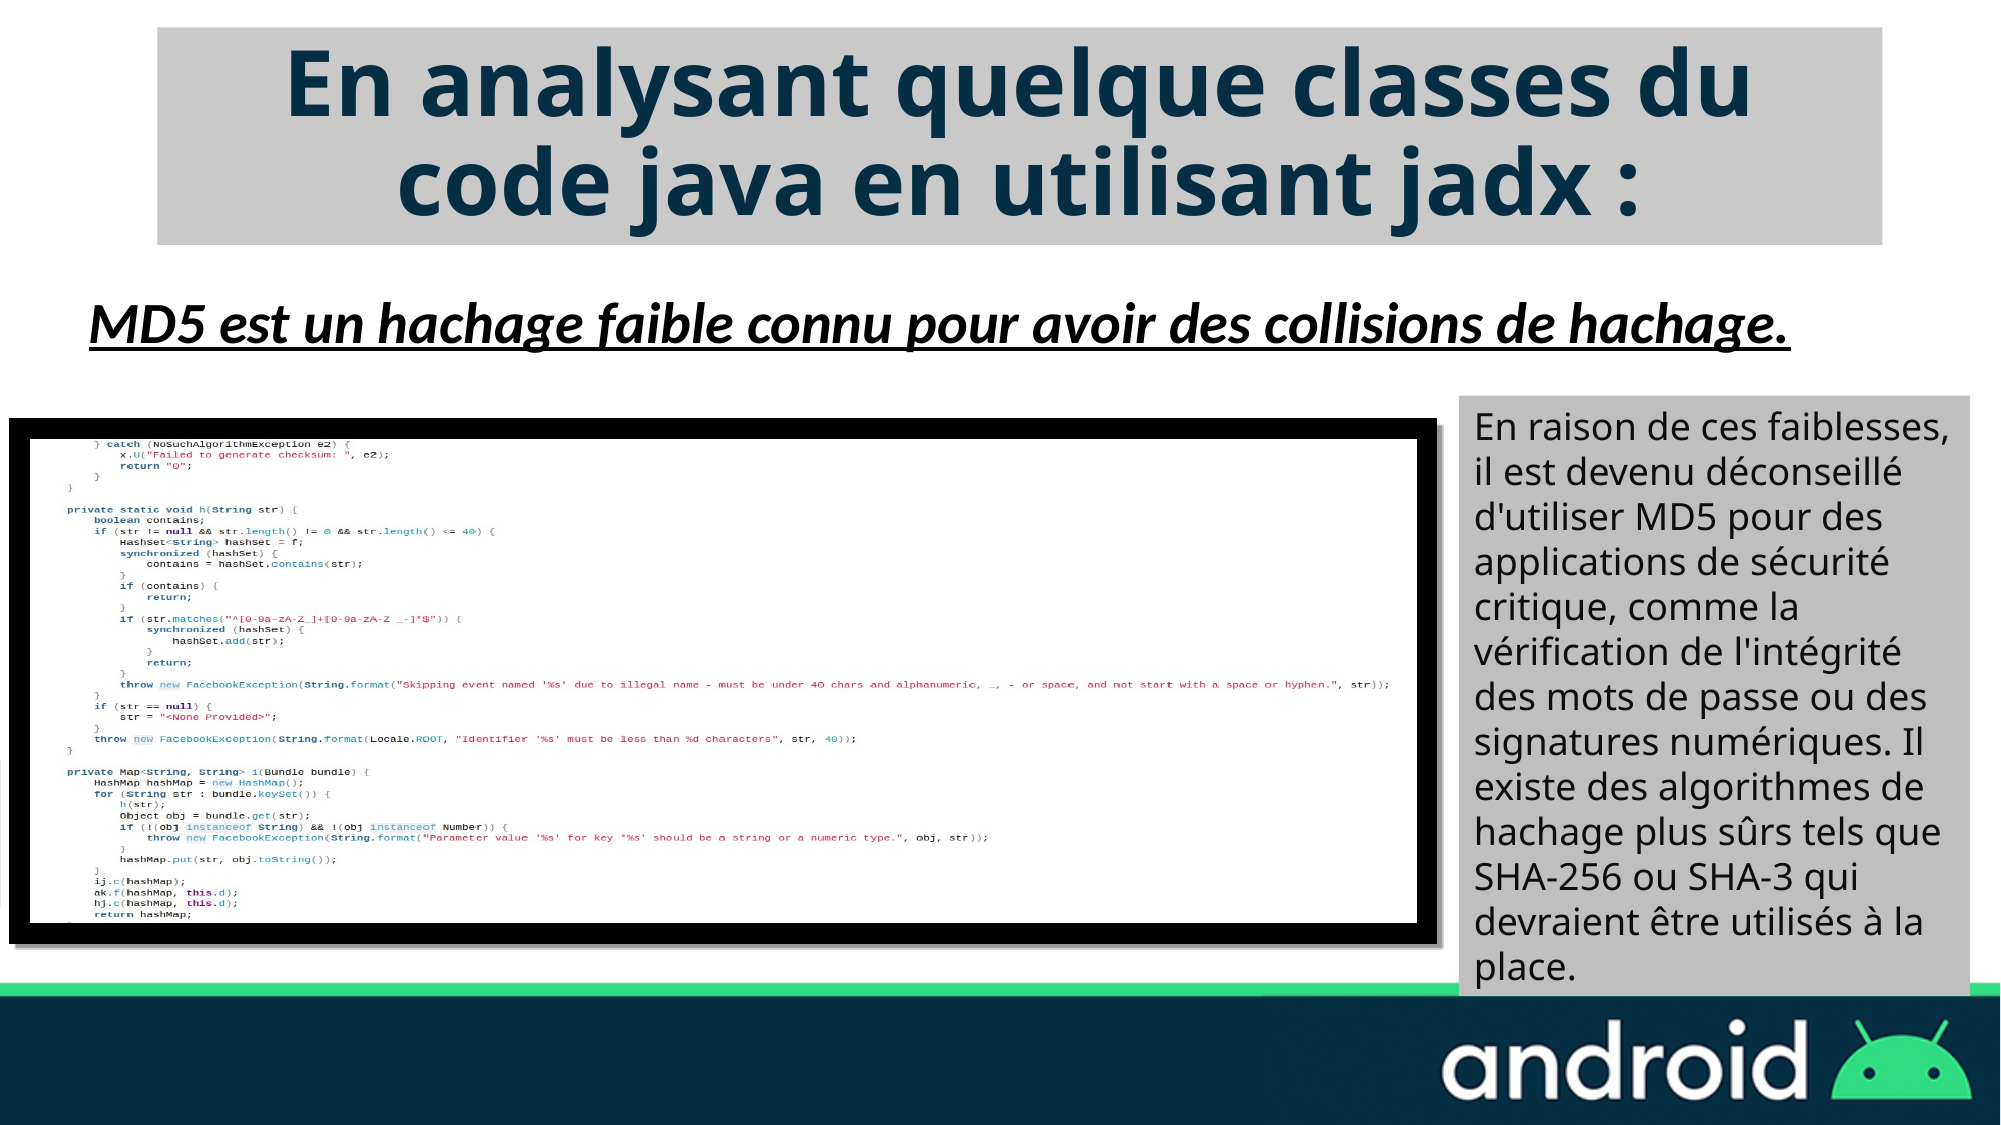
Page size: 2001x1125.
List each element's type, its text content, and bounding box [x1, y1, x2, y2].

title En analysant quelque classes du code java en utilisant jadx : [157, 27, 1883, 245]
picture [29, 439, 1417, 923]
text_box MD5 est un hachage faible connu pour avoir des collisions de hachage. [73, 277, 1883, 364]
text_box En raison de ces faiblesses, il est devenu déconseillé d'utiliser MD5 pour des applications de sécurité critique, comme la vérification de l'intégrité des mots de passe ou des signatures numériques. Il existe des algorithmes de hachage plus sûrs tels que SHA-256 ou SHA-3 qui devraient être utilisés à la place. [1458, 395, 1971, 957]
